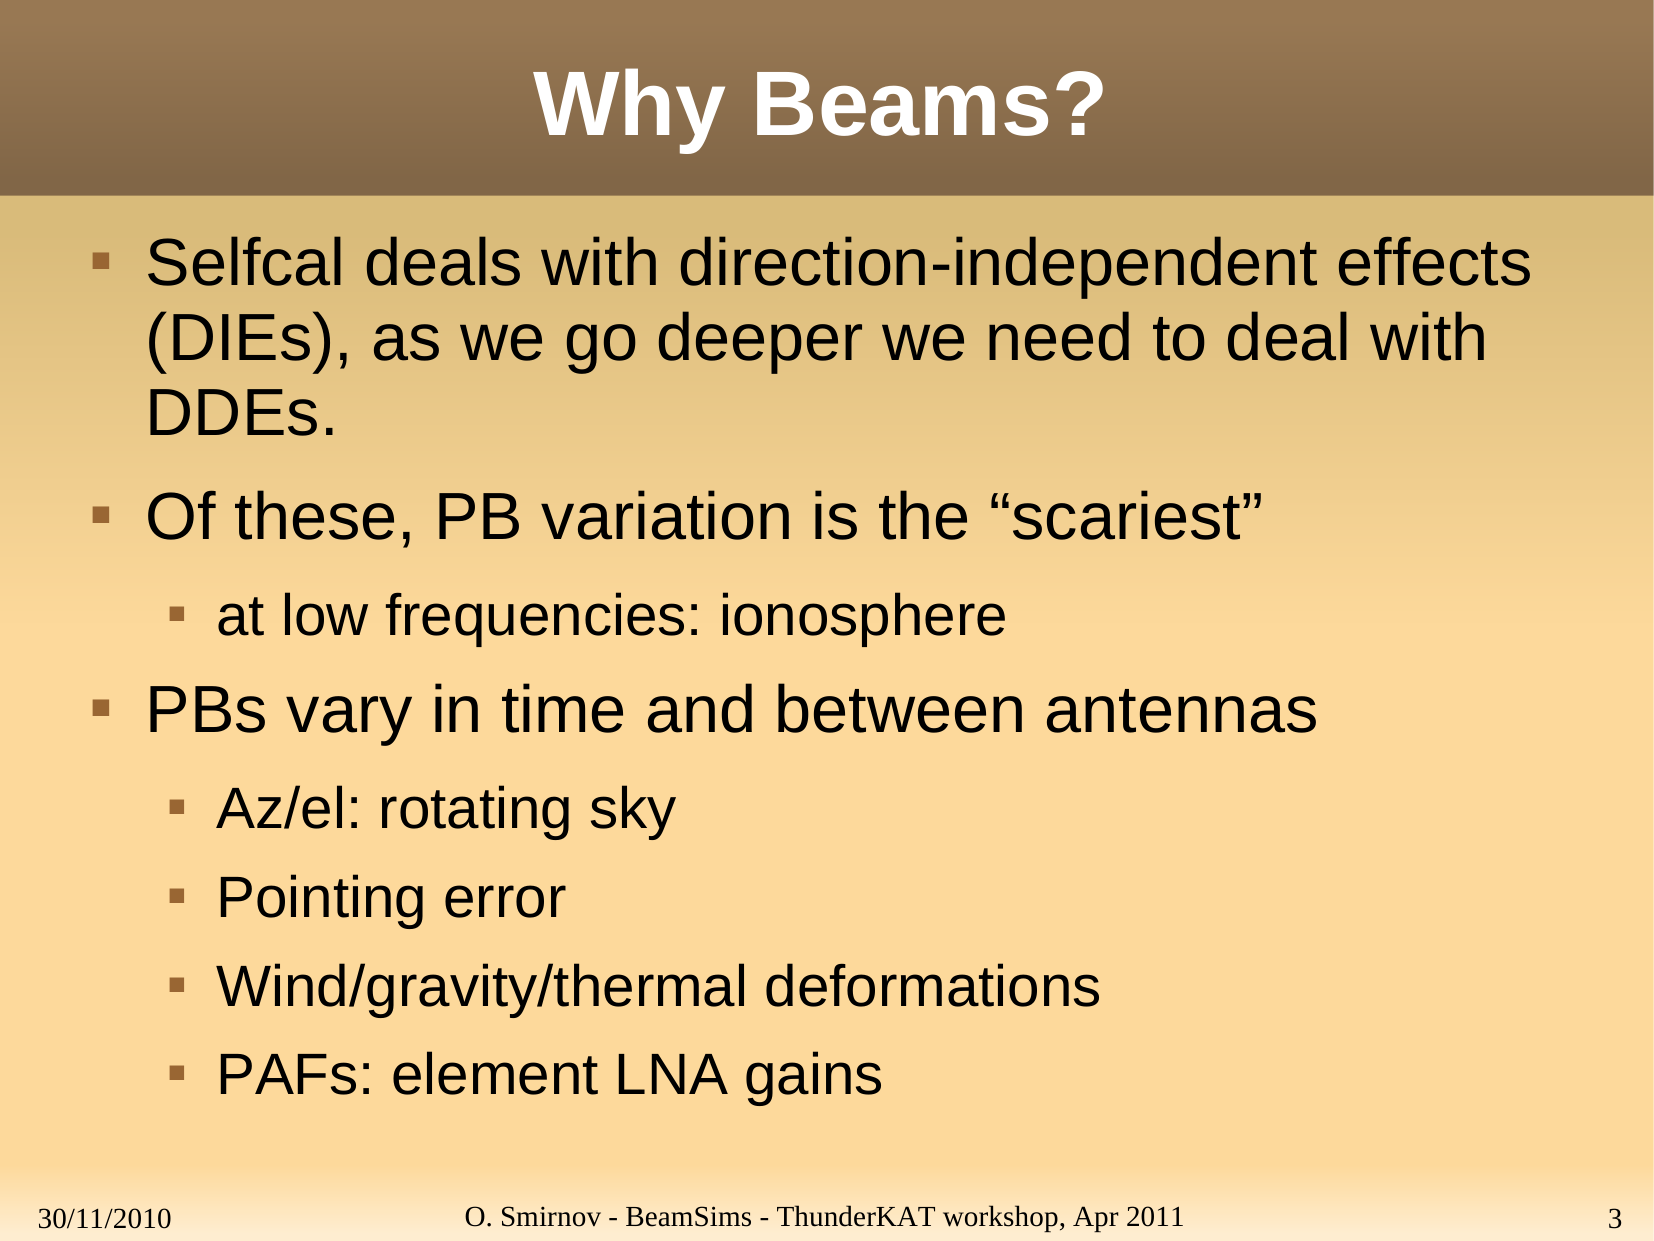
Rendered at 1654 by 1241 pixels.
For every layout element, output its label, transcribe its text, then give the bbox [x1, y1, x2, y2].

list Selfcal deals with direction-independent effects (DIEs), as we go deeper we need to deal with DDEs. Of these, PB variation is the “scariest” at low frequencies: ionosphere PBs vary in time and between antennas Az/el: rotating sky Pointing error Wind/gravity/thermal deformations PAFs: element LNA gains [75, 225, 1564, 1206]
title Why Beams? [76, 7, 1565, 200]
picture [0, 0, 1654, 1241]
